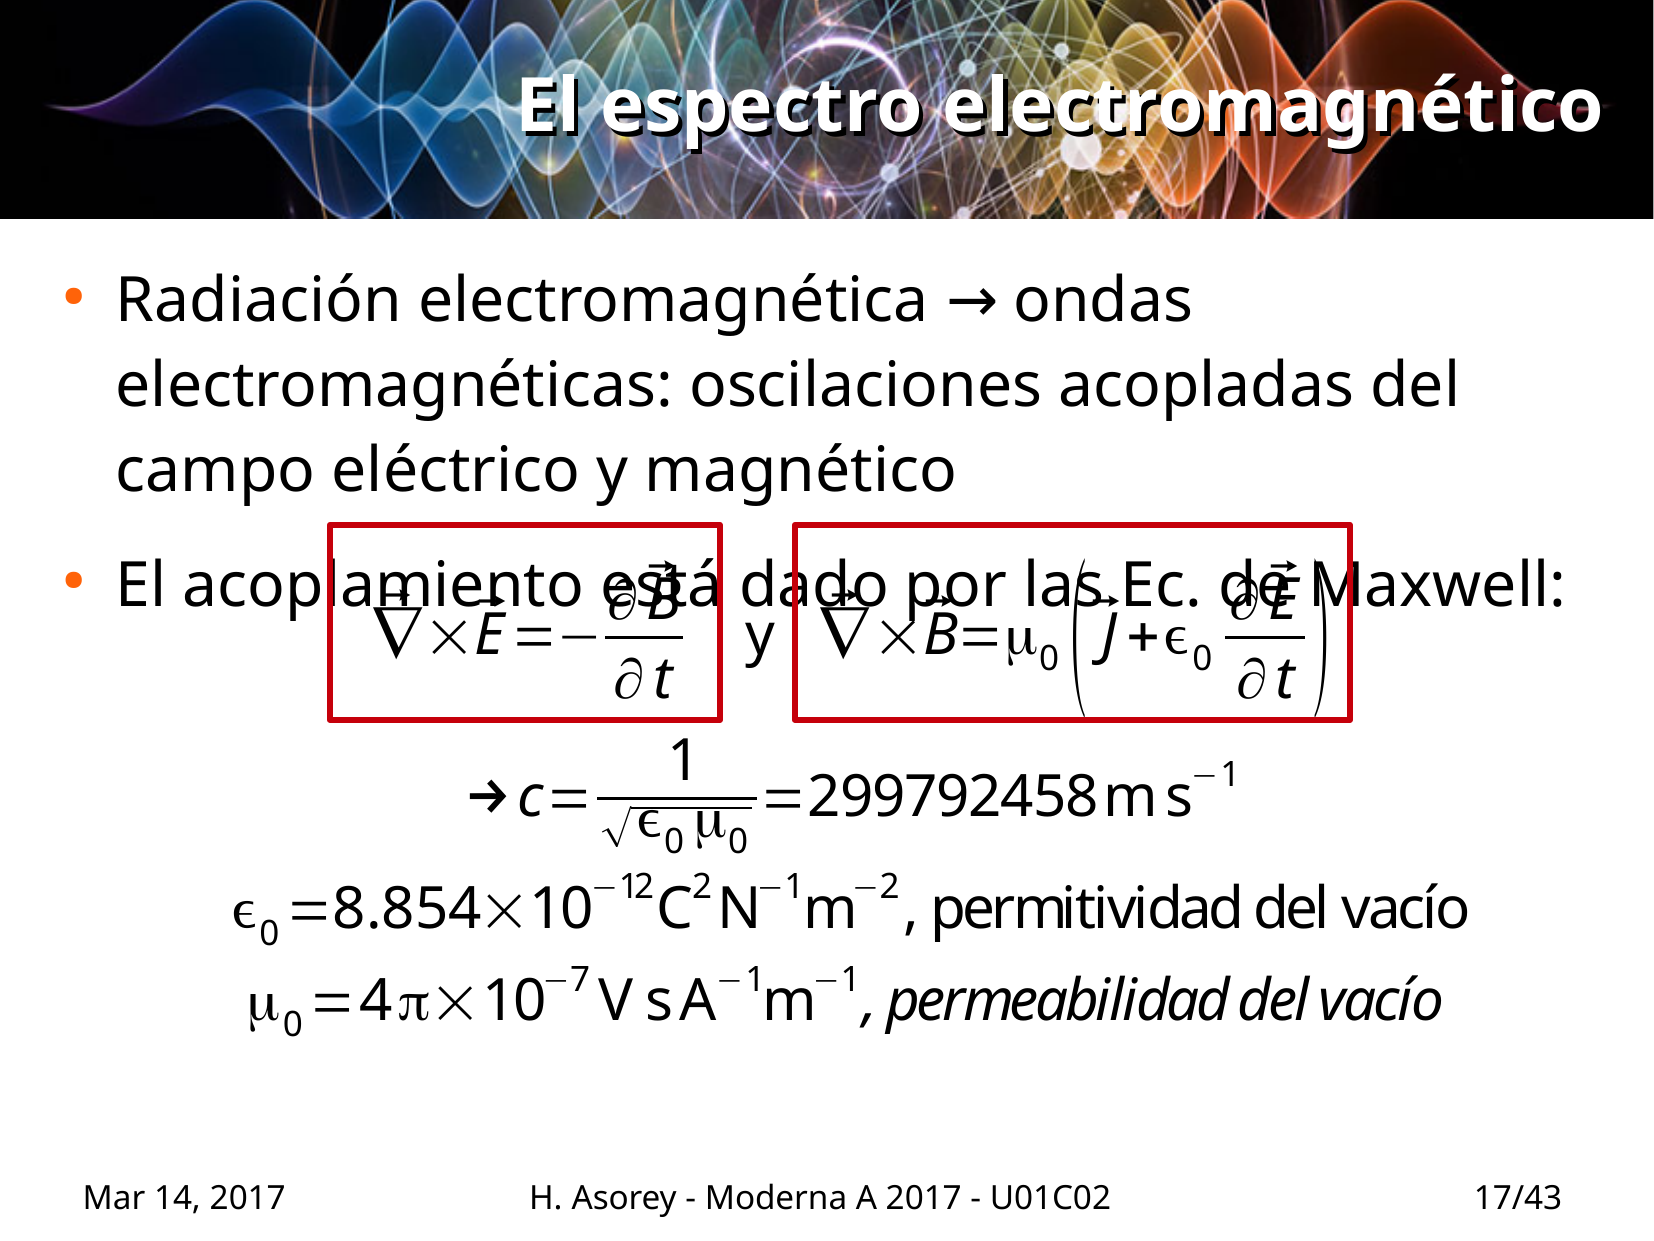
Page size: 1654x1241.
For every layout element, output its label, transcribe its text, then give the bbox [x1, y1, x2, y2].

chart [798, 555, 1347, 717]
picture [0, 0, 1654, 219]
title El espectro electromagnético [45, 15, 1606, 191]
chart [333, 555, 717, 717]
list Radiación electromagnética → ondas electromagnéticas: oscilaciones acopladas del campo eléctrico y magnético El acoplamiento está dado por las Ec. de Maxwell: [45, 255, 1606, 1156]
chart [225, 555, 1475, 1046]
